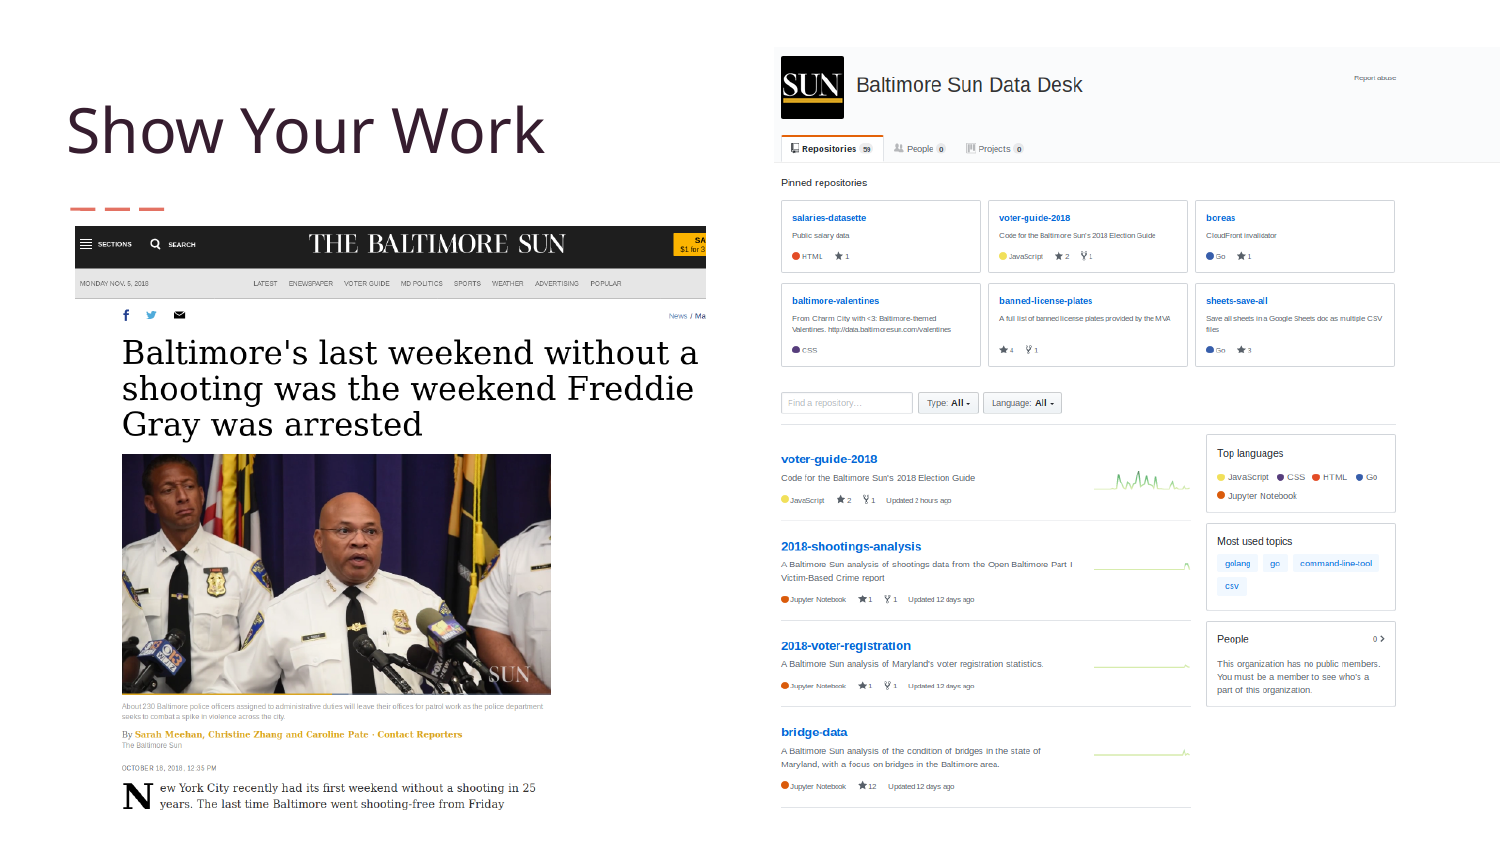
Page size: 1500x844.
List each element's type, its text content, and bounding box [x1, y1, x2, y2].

title Not those bots [553, 182, 774, 471]
picture [774, 47, 1500, 811]
picture [75, 226, 706, 811]
title Show Your Work [51, 61, 774, 182]
